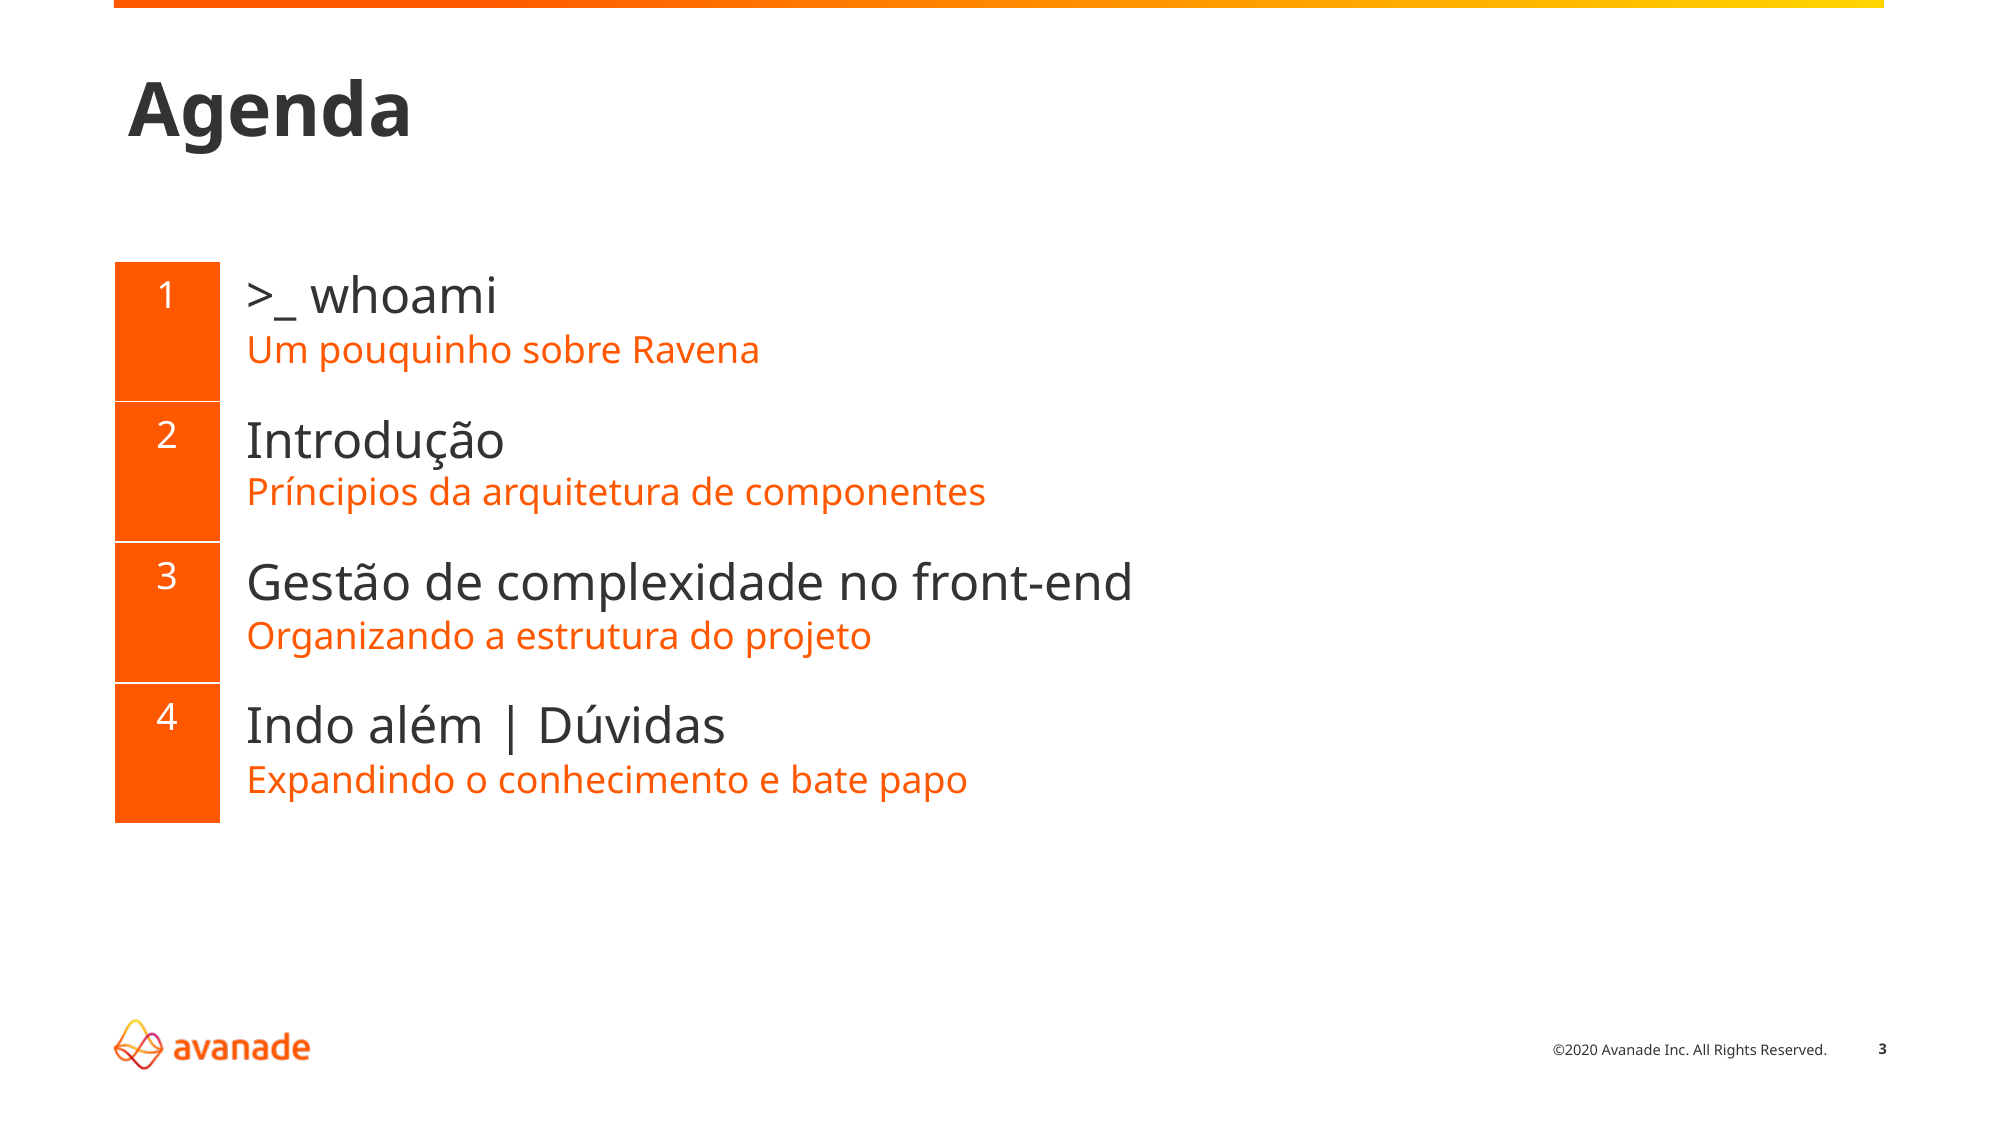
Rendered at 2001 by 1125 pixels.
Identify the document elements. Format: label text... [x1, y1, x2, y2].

text_box Indo além | Dúvidas [231, 692, 1323, 749]
table_cell 4 [115, 684, 220, 823]
text_box Introdução [231, 407, 1323, 463]
text_box >_ whoami [231, 262, 1323, 319]
table_cell 3 [115, 543, 220, 682]
text_box Príncipios da arquitetura de componentes [231, 466, 1323, 522]
text_box Organizando a estrutura do projeto [231, 609, 1470, 665]
text_box Gestão de complexidade no front-end [231, 549, 1374, 605]
table_cell 2 [115, 402, 220, 541]
title Agenda [113, 64, 1883, 228]
picture [93, 999, 339, 1090]
text_box Um pouquinho sobre Ravena [231, 324, 1323, 380]
text_box Expandindo o conhecimento e bate papo [231, 754, 1323, 810]
table_header 1 [115, 262, 220, 401]
